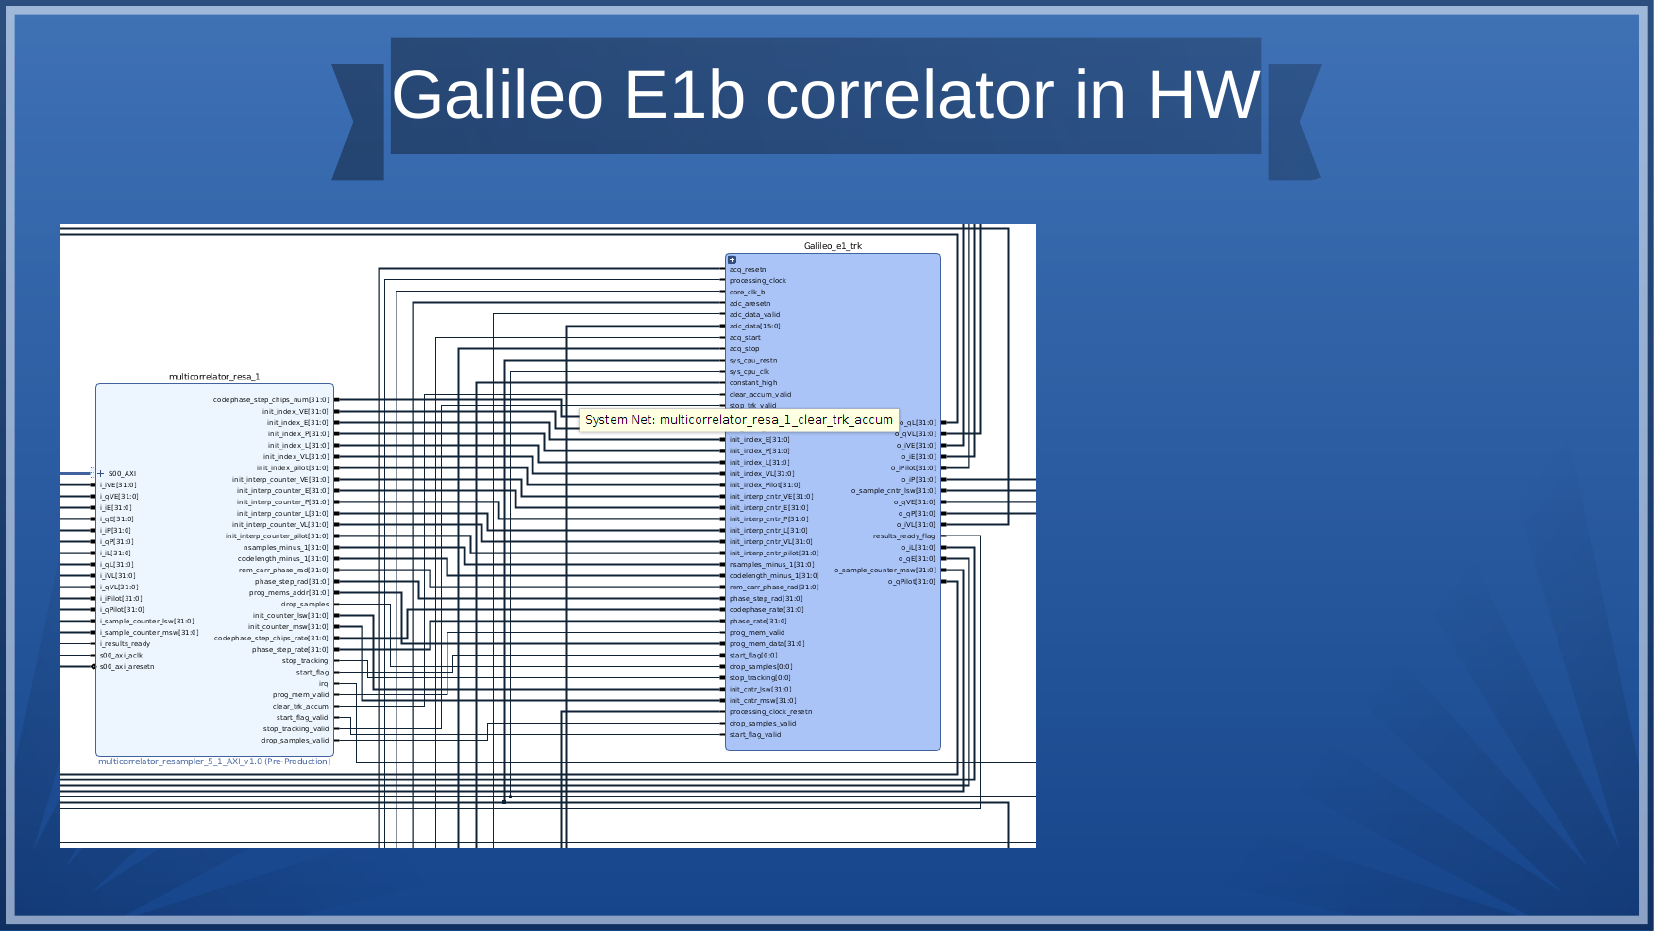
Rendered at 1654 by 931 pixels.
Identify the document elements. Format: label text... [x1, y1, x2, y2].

picture [60, 224, 1036, 848]
title Galileo E1b correlator in HW [389, 35, 1264, 154]
